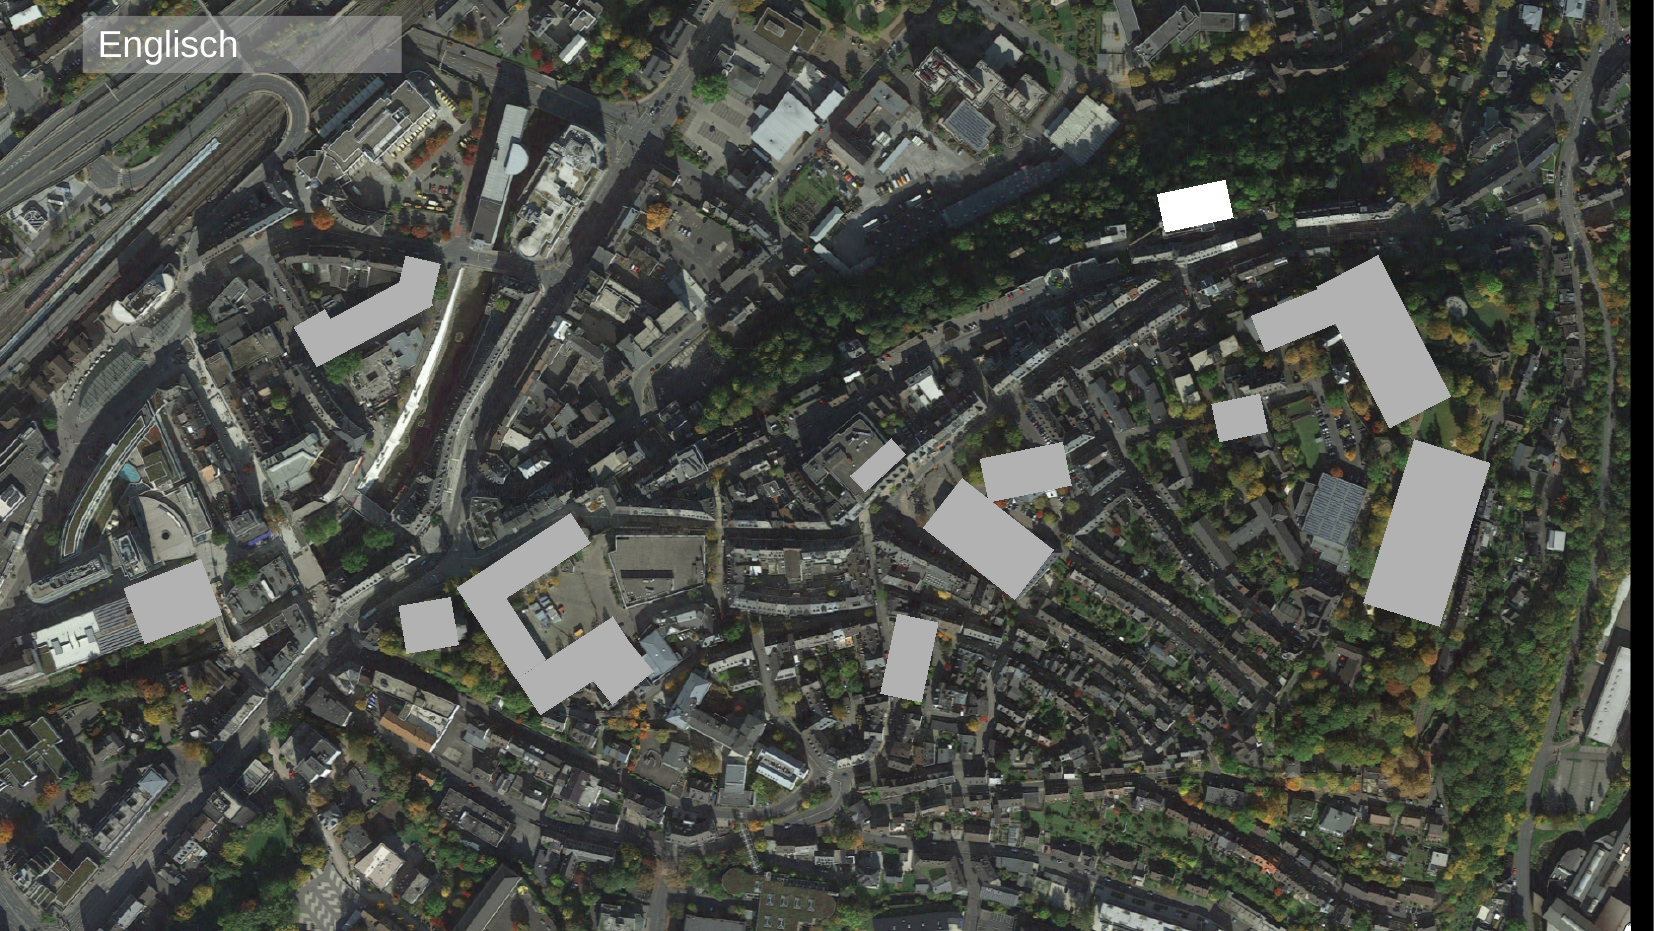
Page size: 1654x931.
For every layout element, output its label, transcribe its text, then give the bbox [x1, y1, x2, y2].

text_box [850, 438, 906, 492]
text_box Englisch [82, 15, 402, 73]
picture [0, 0, 1654, 931]
text_box [124, 559, 222, 644]
text_box [923, 442, 1072, 600]
text_box [1157, 180, 1234, 232]
text_box [457, 513, 654, 715]
text_box [294, 256, 441, 367]
text_box [1363, 439, 1490, 627]
text_box [1251, 255, 1451, 428]
text_box [880, 614, 938, 702]
text_box [399, 597, 459, 654]
text_box [1211, 394, 1268, 442]
